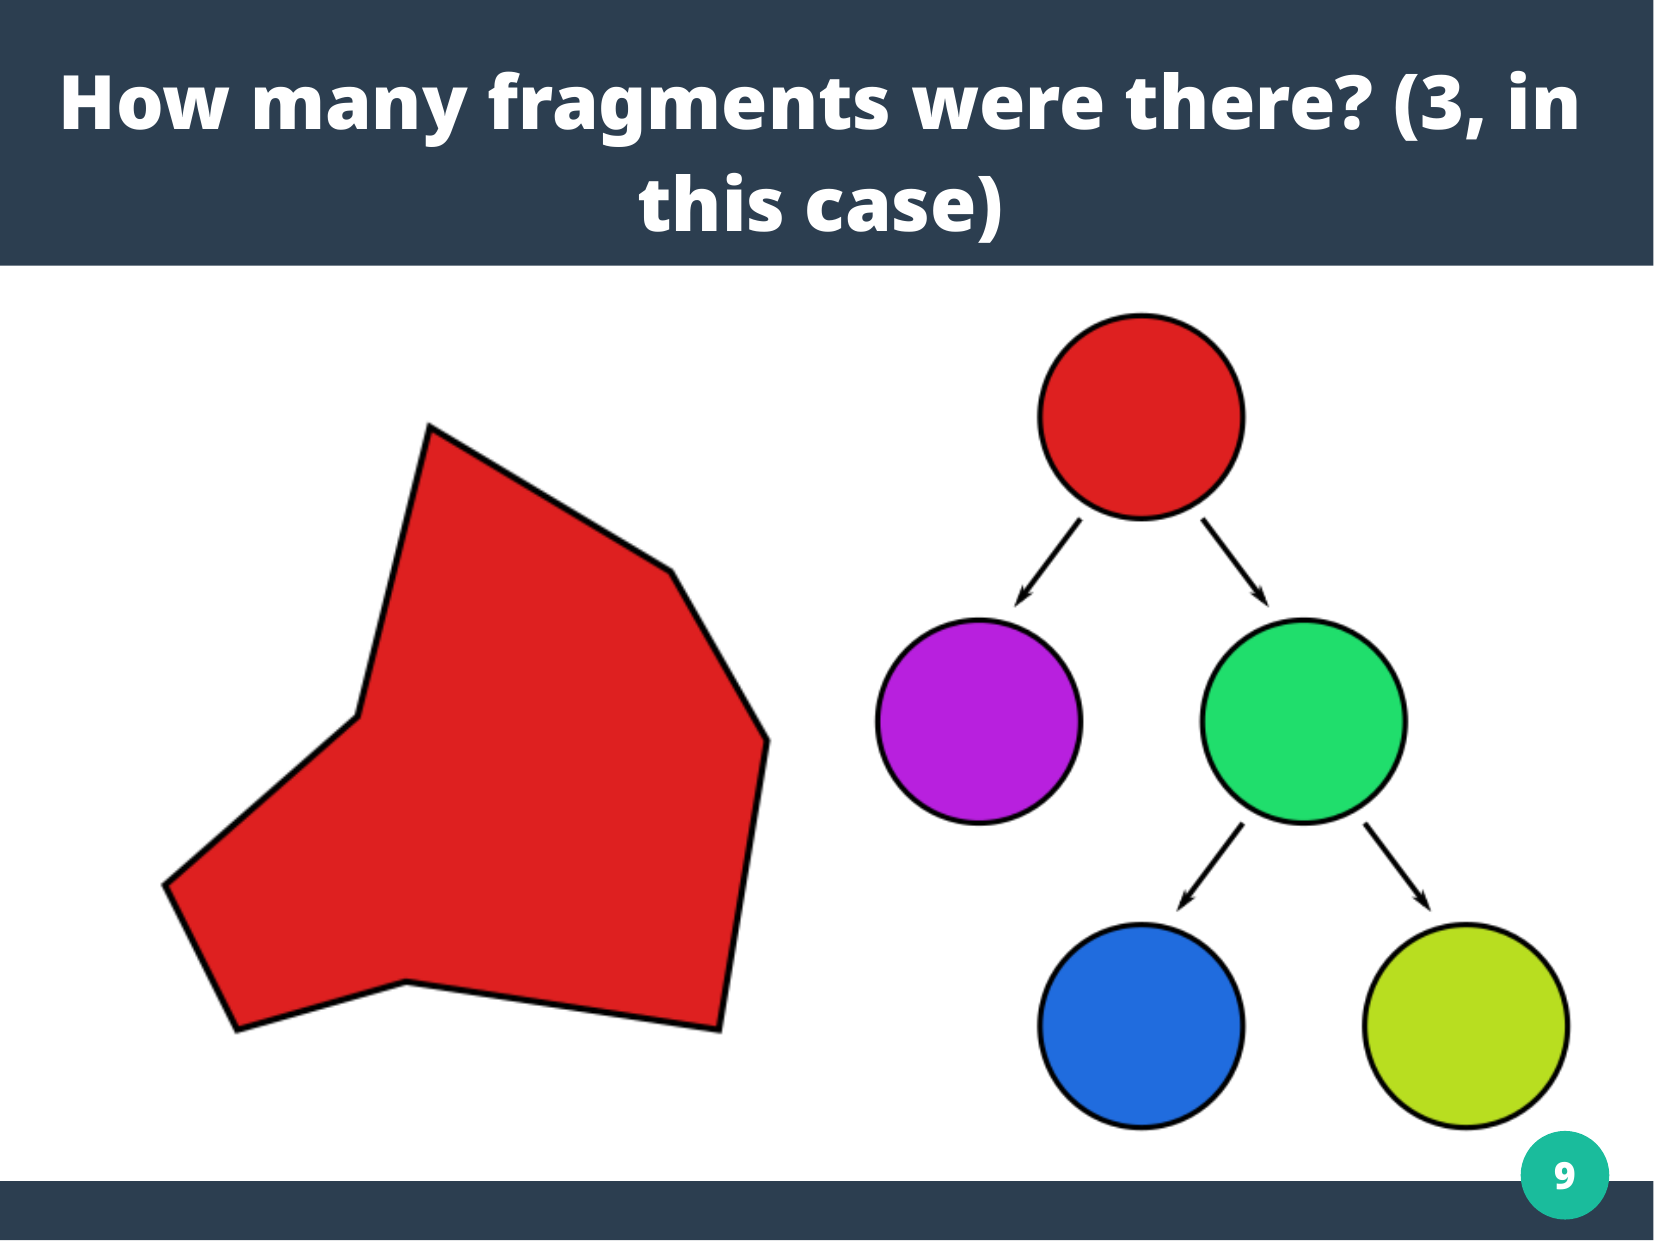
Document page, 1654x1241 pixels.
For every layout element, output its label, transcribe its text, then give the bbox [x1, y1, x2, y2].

picture [45, 293, 1591, 1151]
title How many fragments were there? (3, in this case) [59, 49, 1595, 207]
